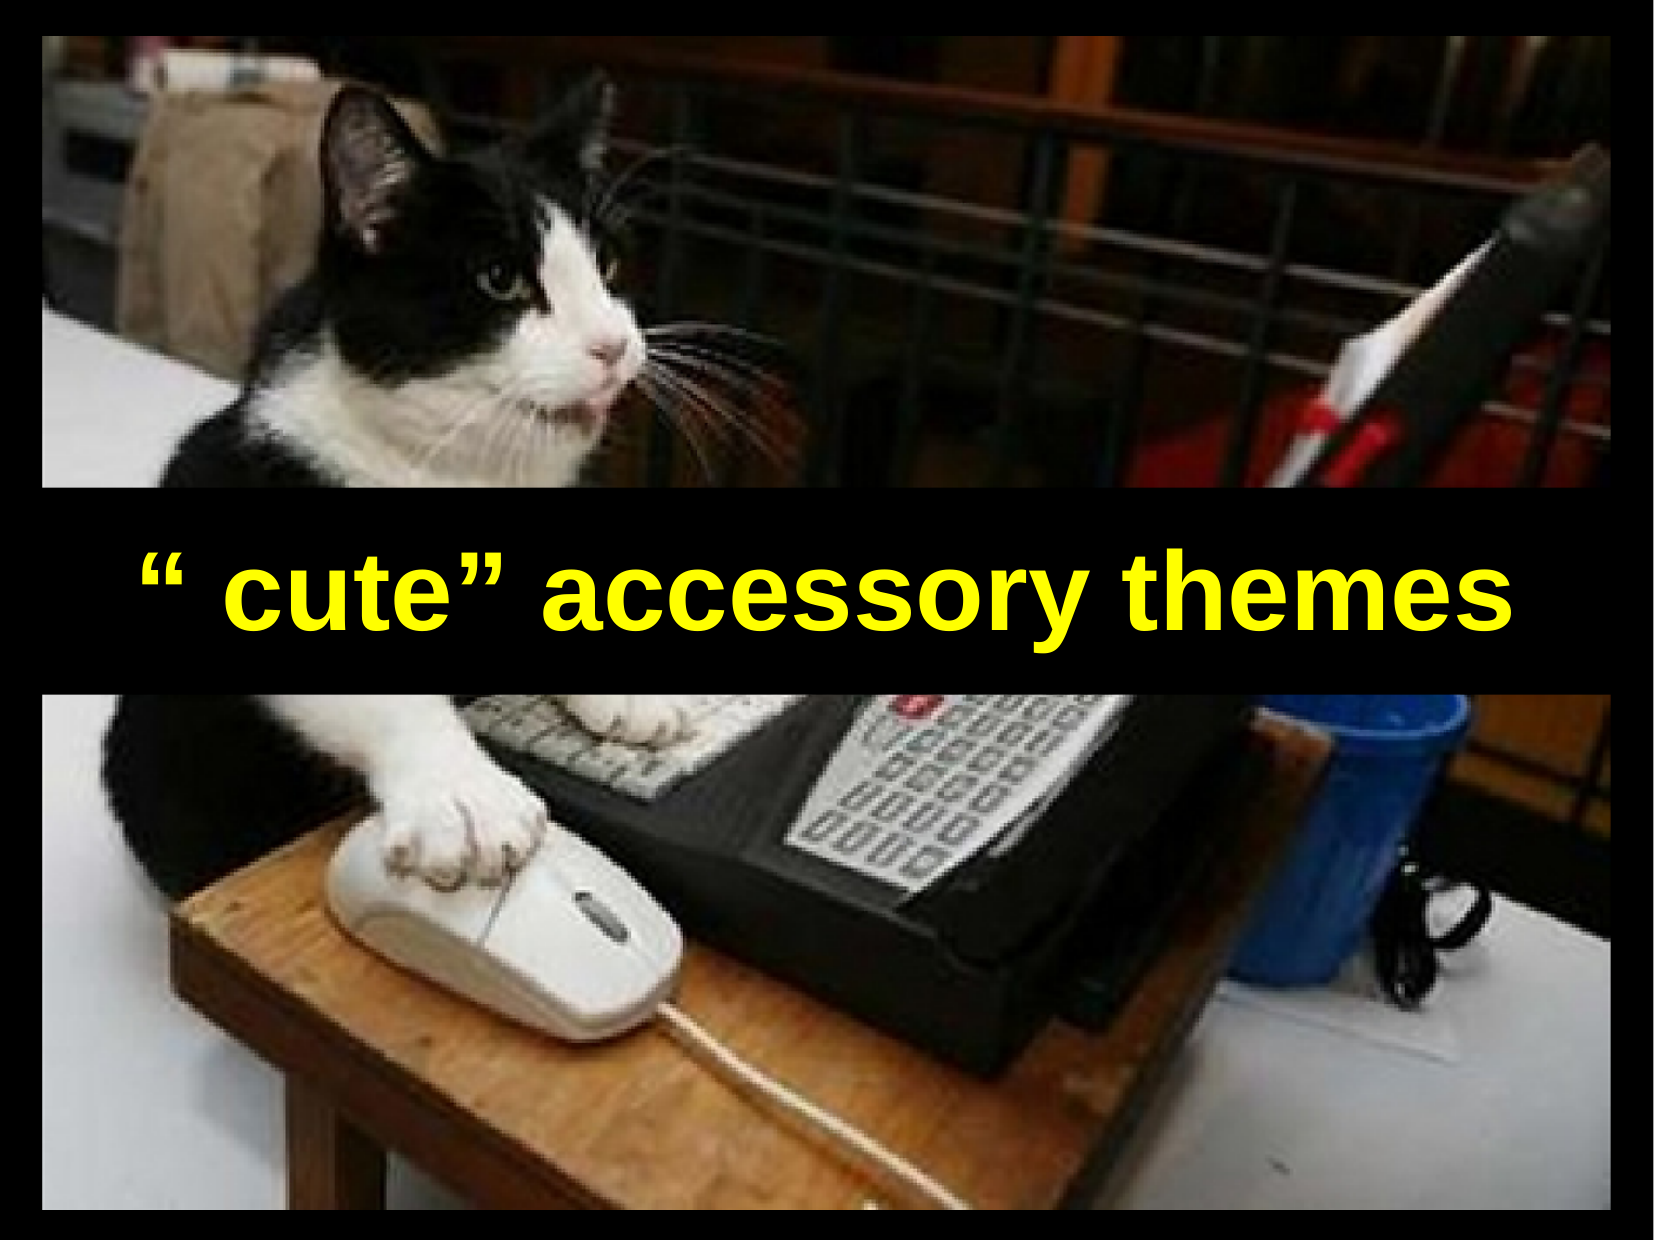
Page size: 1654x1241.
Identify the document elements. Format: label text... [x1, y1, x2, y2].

picture [1, 36, 1652, 1210]
title “ cute” accessory themes [37, 487, 1613, 695]
